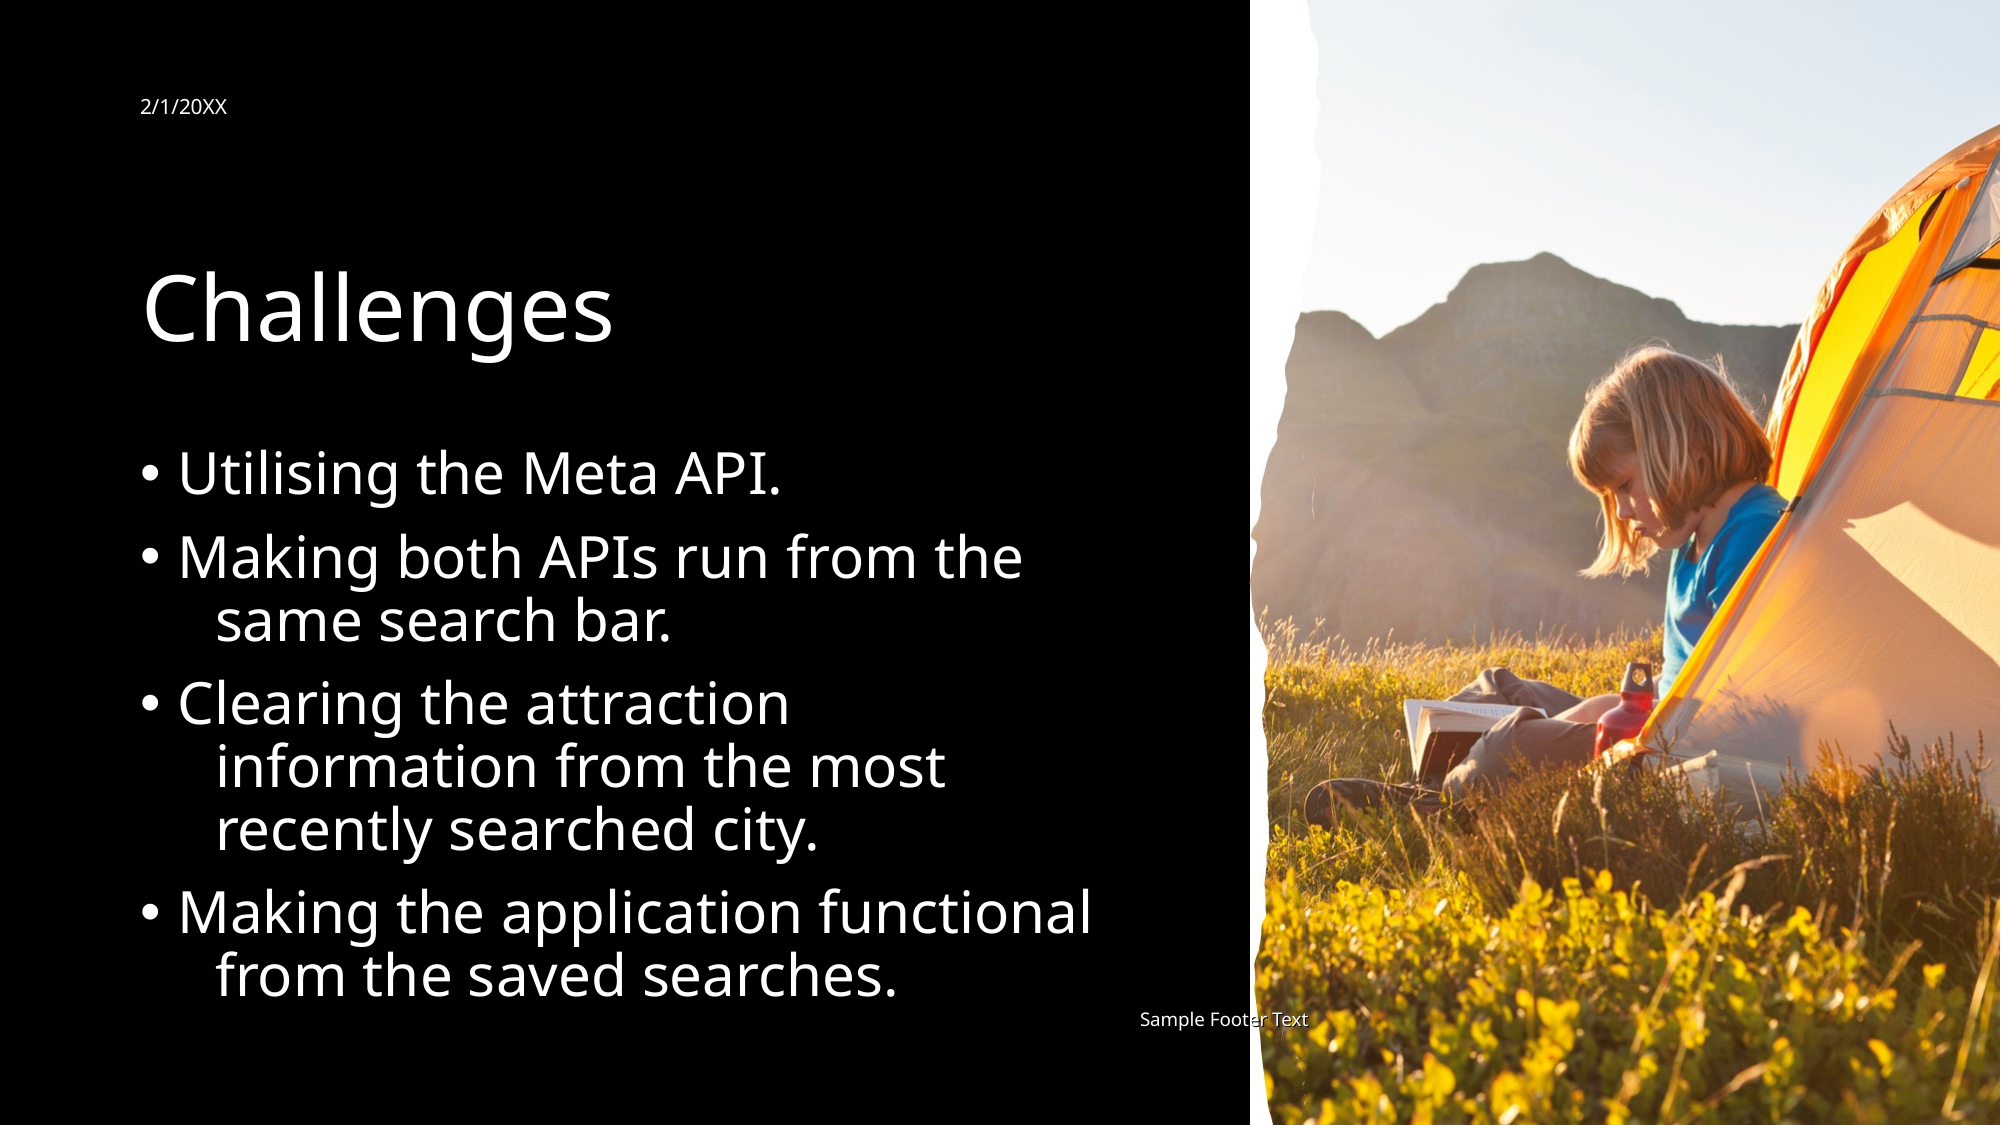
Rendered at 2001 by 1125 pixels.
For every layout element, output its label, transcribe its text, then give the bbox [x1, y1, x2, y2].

list Utilising the Meta API. Making both APIs run from the same search bar. Clearing the attraction information from the most recently searched city. Making the application functional from the saved searches. [125, 436, 1126, 1060]
title Challenges [126, 254, 1173, 375]
picture [1250, 0, 2000, 1125]
text_box 2/1/20XX [125, 65, 626, 126]
text_box Sample Footer Text [1126, 999, 1876, 1060]
